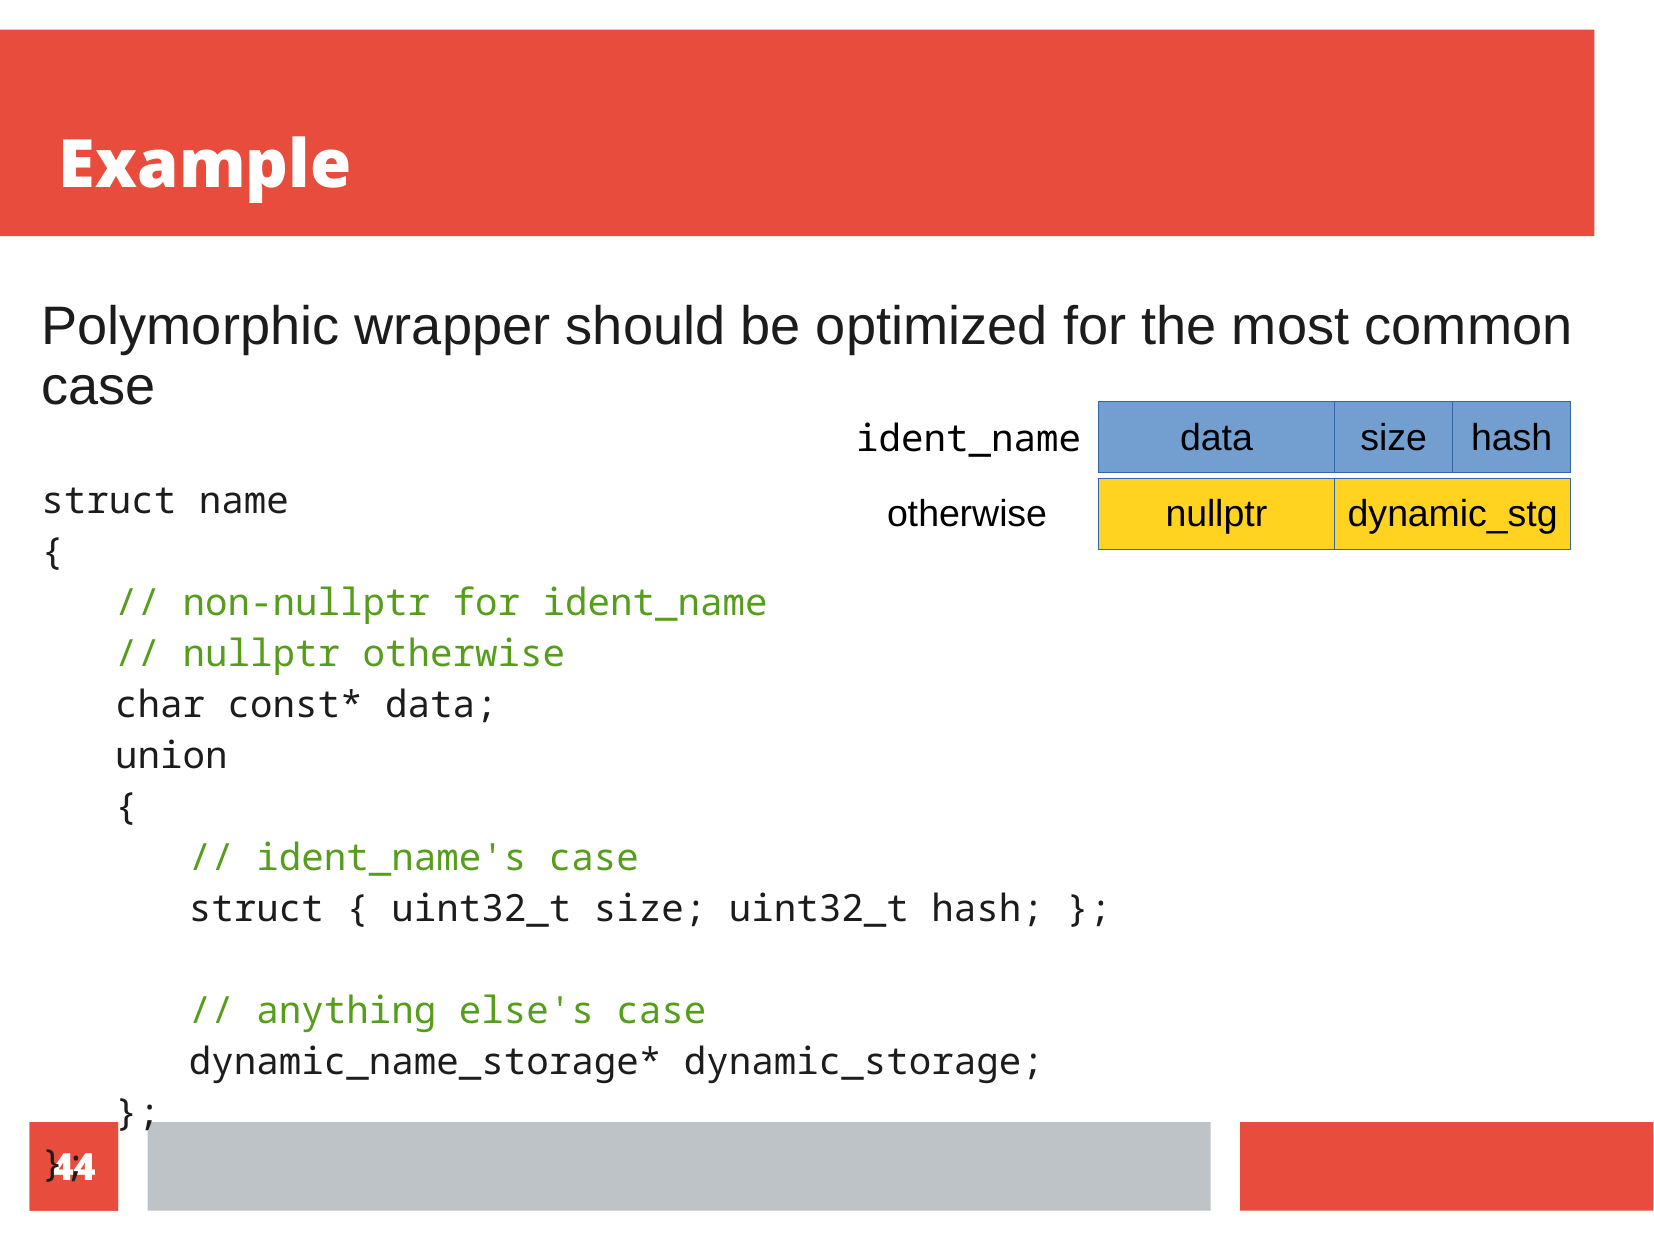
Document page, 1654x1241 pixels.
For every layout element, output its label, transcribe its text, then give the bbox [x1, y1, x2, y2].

text_box nullptr [1098, 478, 1334, 550]
text_box size [1335, 401, 1452, 473]
text_box otherwise [848, 478, 1086, 550]
title Example [59, 59, 1595, 207]
text_box dynamic_stg [1334, 478, 1571, 550]
text_box hash [1452, 401, 1571, 473]
text_box Polymorphic wrapper should be optimized for the most common case struct name { // non-nullptr for ident_name // nullptr otherwise char const* data; union { // ident_name's case struct { uint32_t size; uint32_t hash; }; // anything else's case dynamic_name_storage* dynamic_storage; }; }; [41, 295, 1601, 602]
text_box data [1098, 401, 1335, 473]
text_box ident_name [850, 401, 1087, 473]
